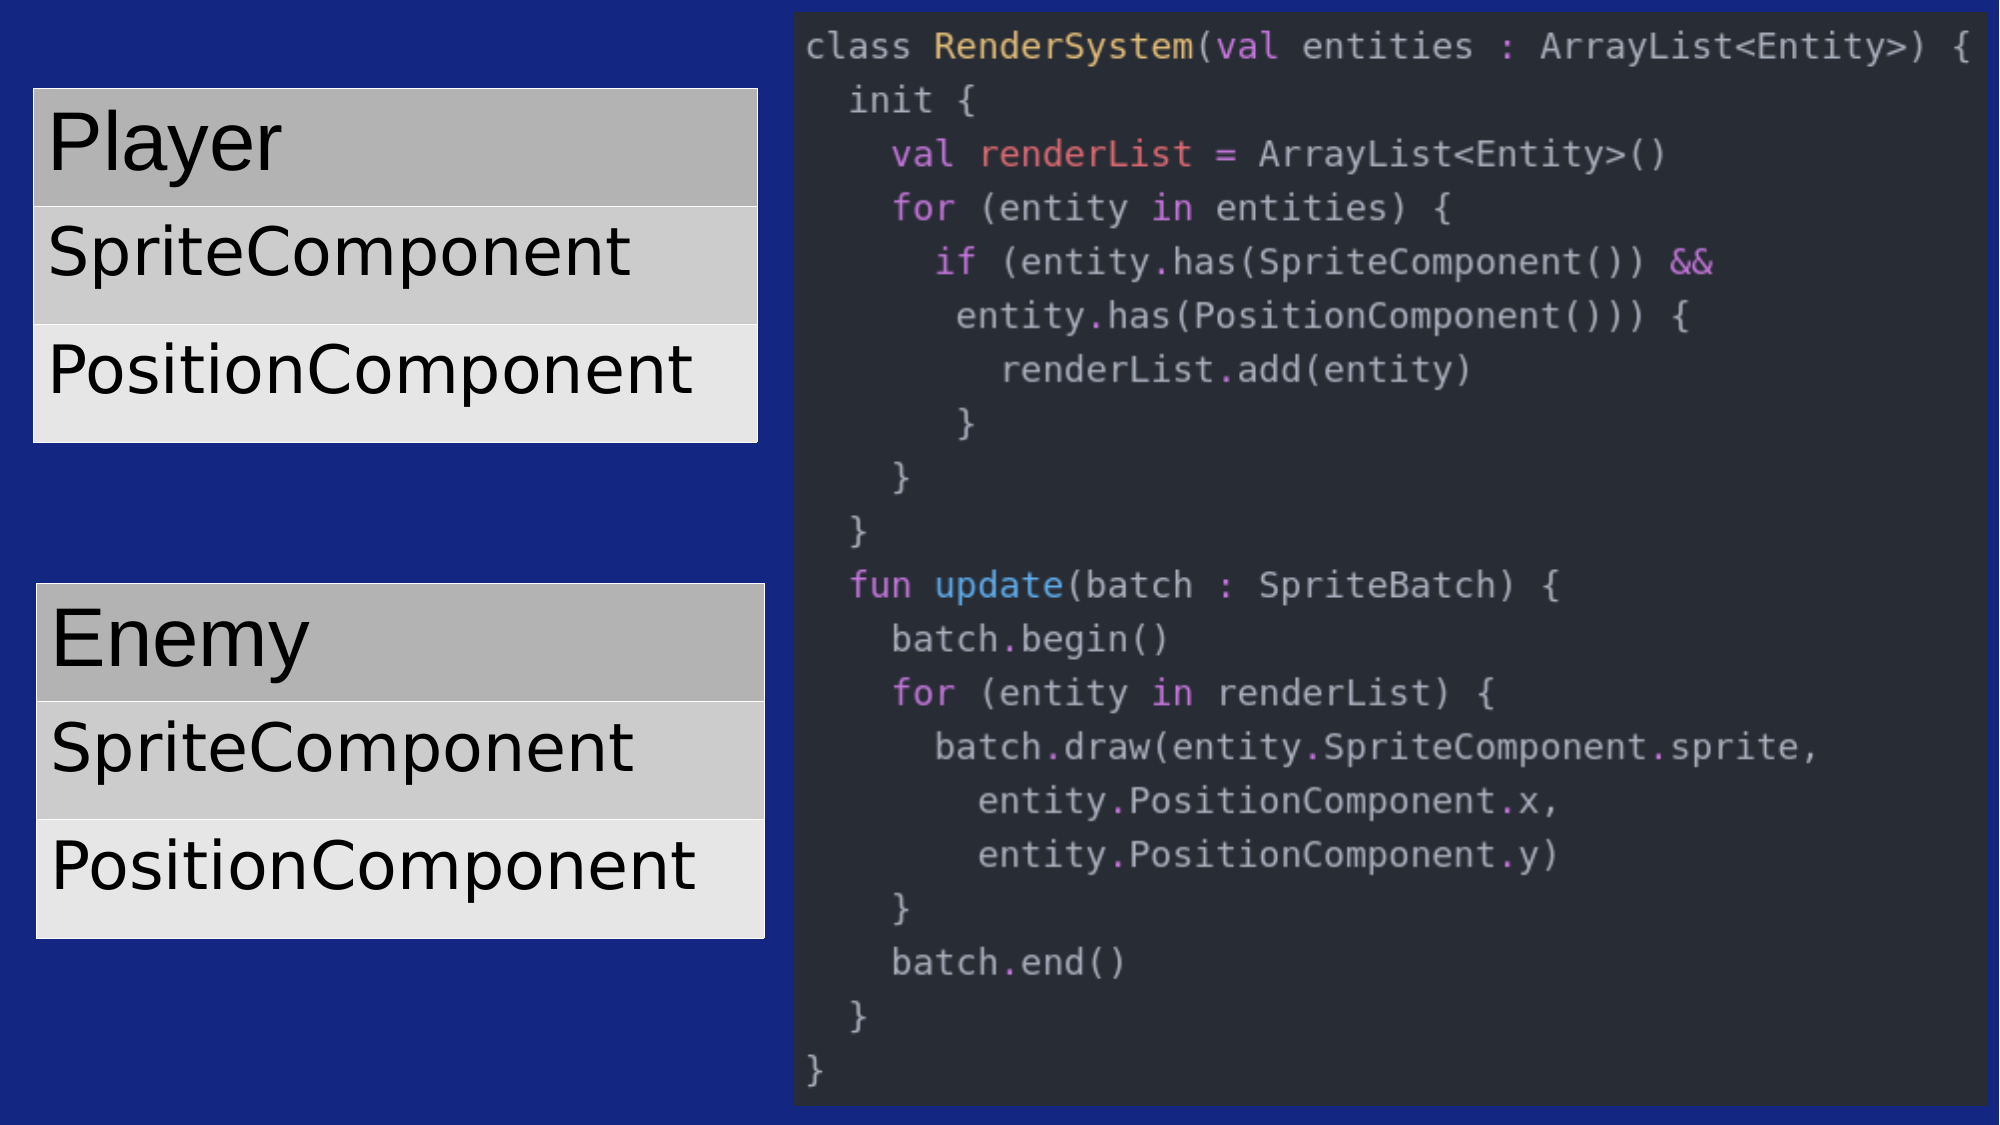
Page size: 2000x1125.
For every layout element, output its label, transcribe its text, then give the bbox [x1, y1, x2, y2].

table_cell SpriteComponent [37, 702, 764, 819]
table_cell PositionComponent [34, 325, 757, 442]
table_header Enemy [37, 584, 764, 701]
picture [793, 12, 1988, 1106]
table_cell PositionComponent [37, 820, 764, 938]
table_header Player [34, 89, 757, 206]
table_cell SpriteComponent [34, 207, 757, 324]
